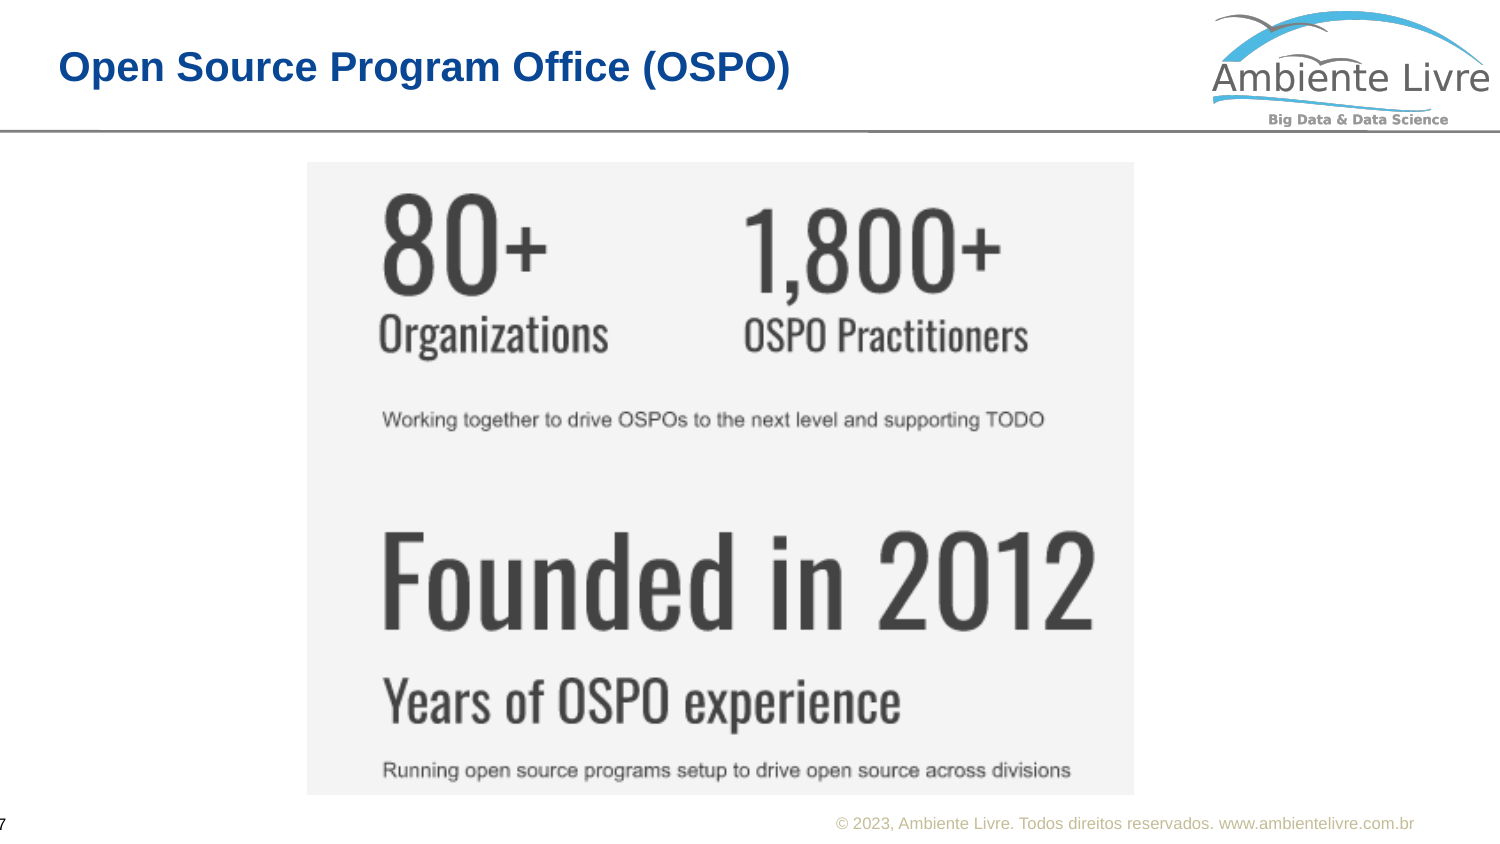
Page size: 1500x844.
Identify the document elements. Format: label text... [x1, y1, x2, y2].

title Open Source Program Office (OSPO) [43, 8, 1127, 129]
picture [1212, 11, 1489, 127]
picture [187, 162, 1313, 795]
